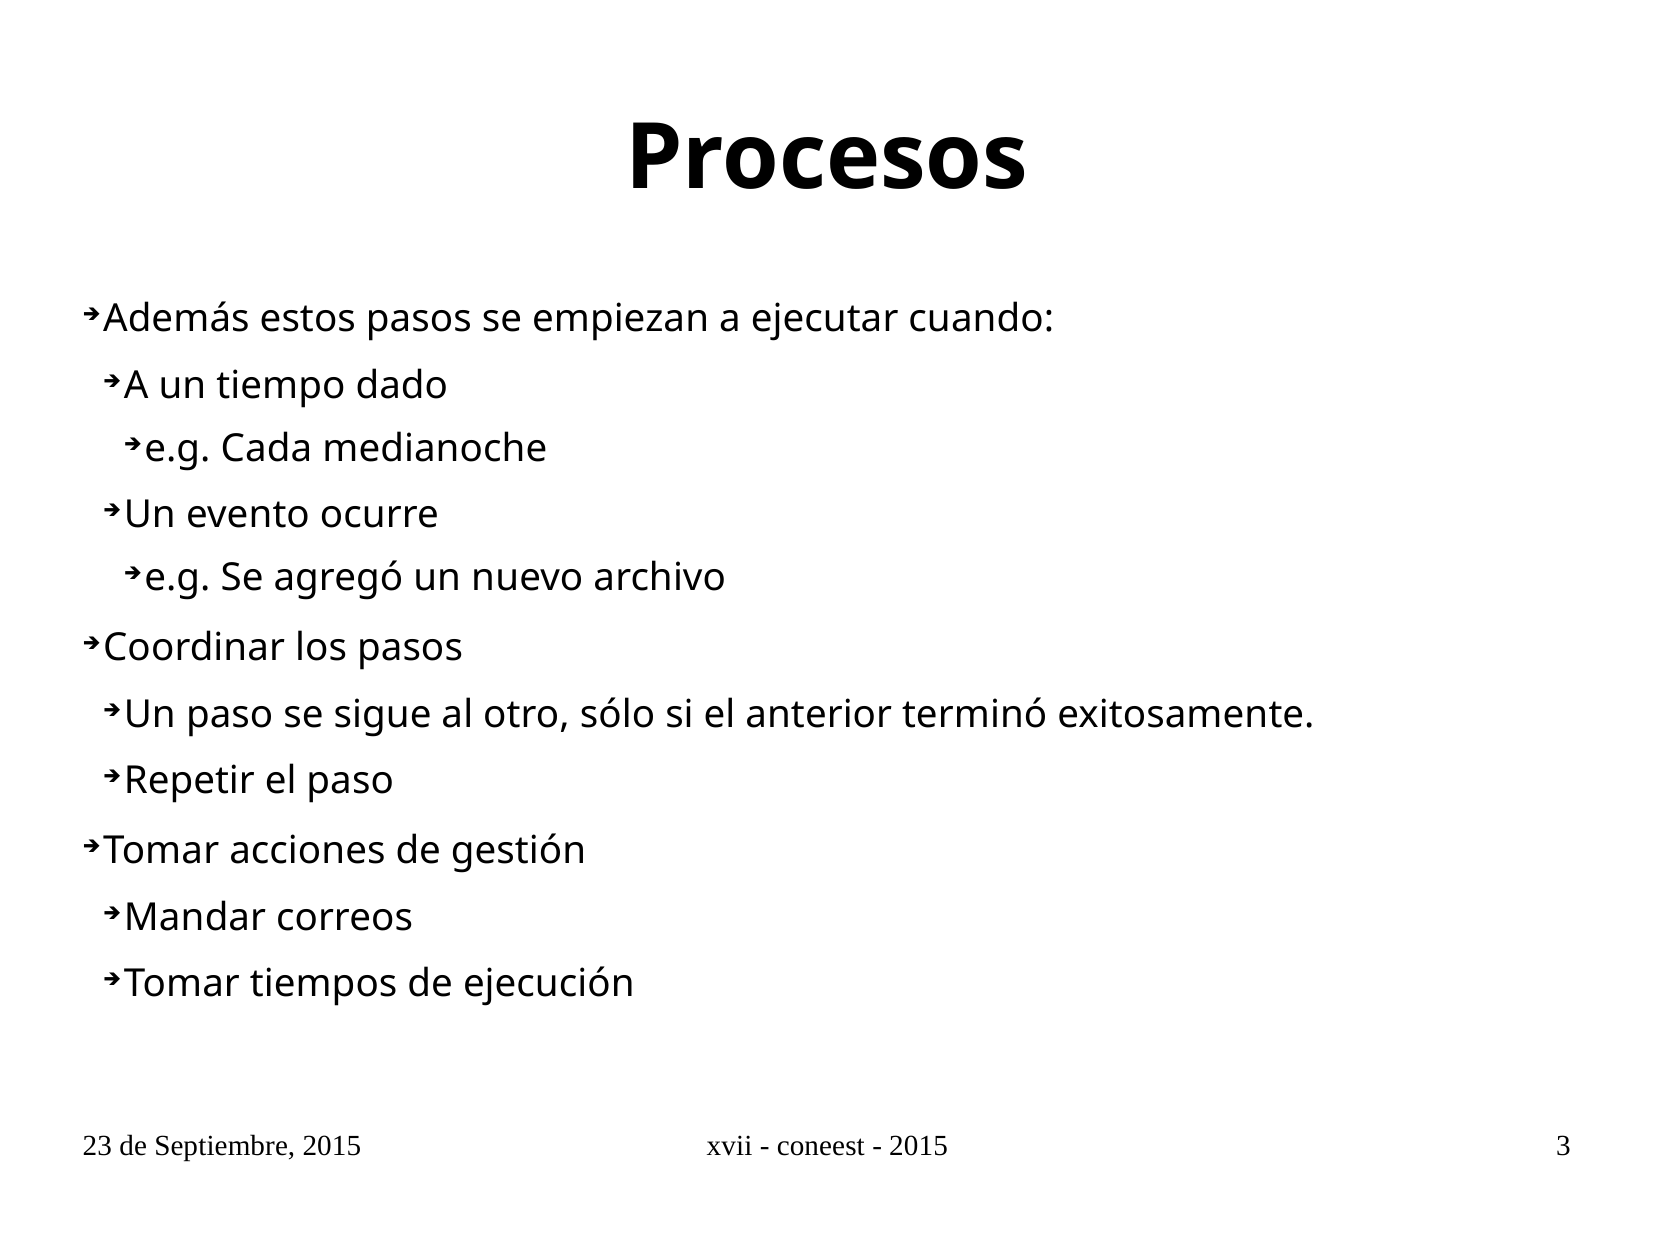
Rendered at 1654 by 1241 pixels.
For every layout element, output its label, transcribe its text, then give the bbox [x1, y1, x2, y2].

title Procesos [82, 49, 1571, 257]
list Además estos pasos se empiezan a ejecutar cuando: A un tiempo dado e.g. Cada medianoche Un evento ocurre e.g. Se agregó un nuevo archivo Coordinar los pasos Un paso se sigue al otro, sólo si el anterior terminó exitosamente. Repetir el paso Tomar acciones de gestión Mandar correos Tomar tiempos de ejecución [82, 290, 1571, 1010]
